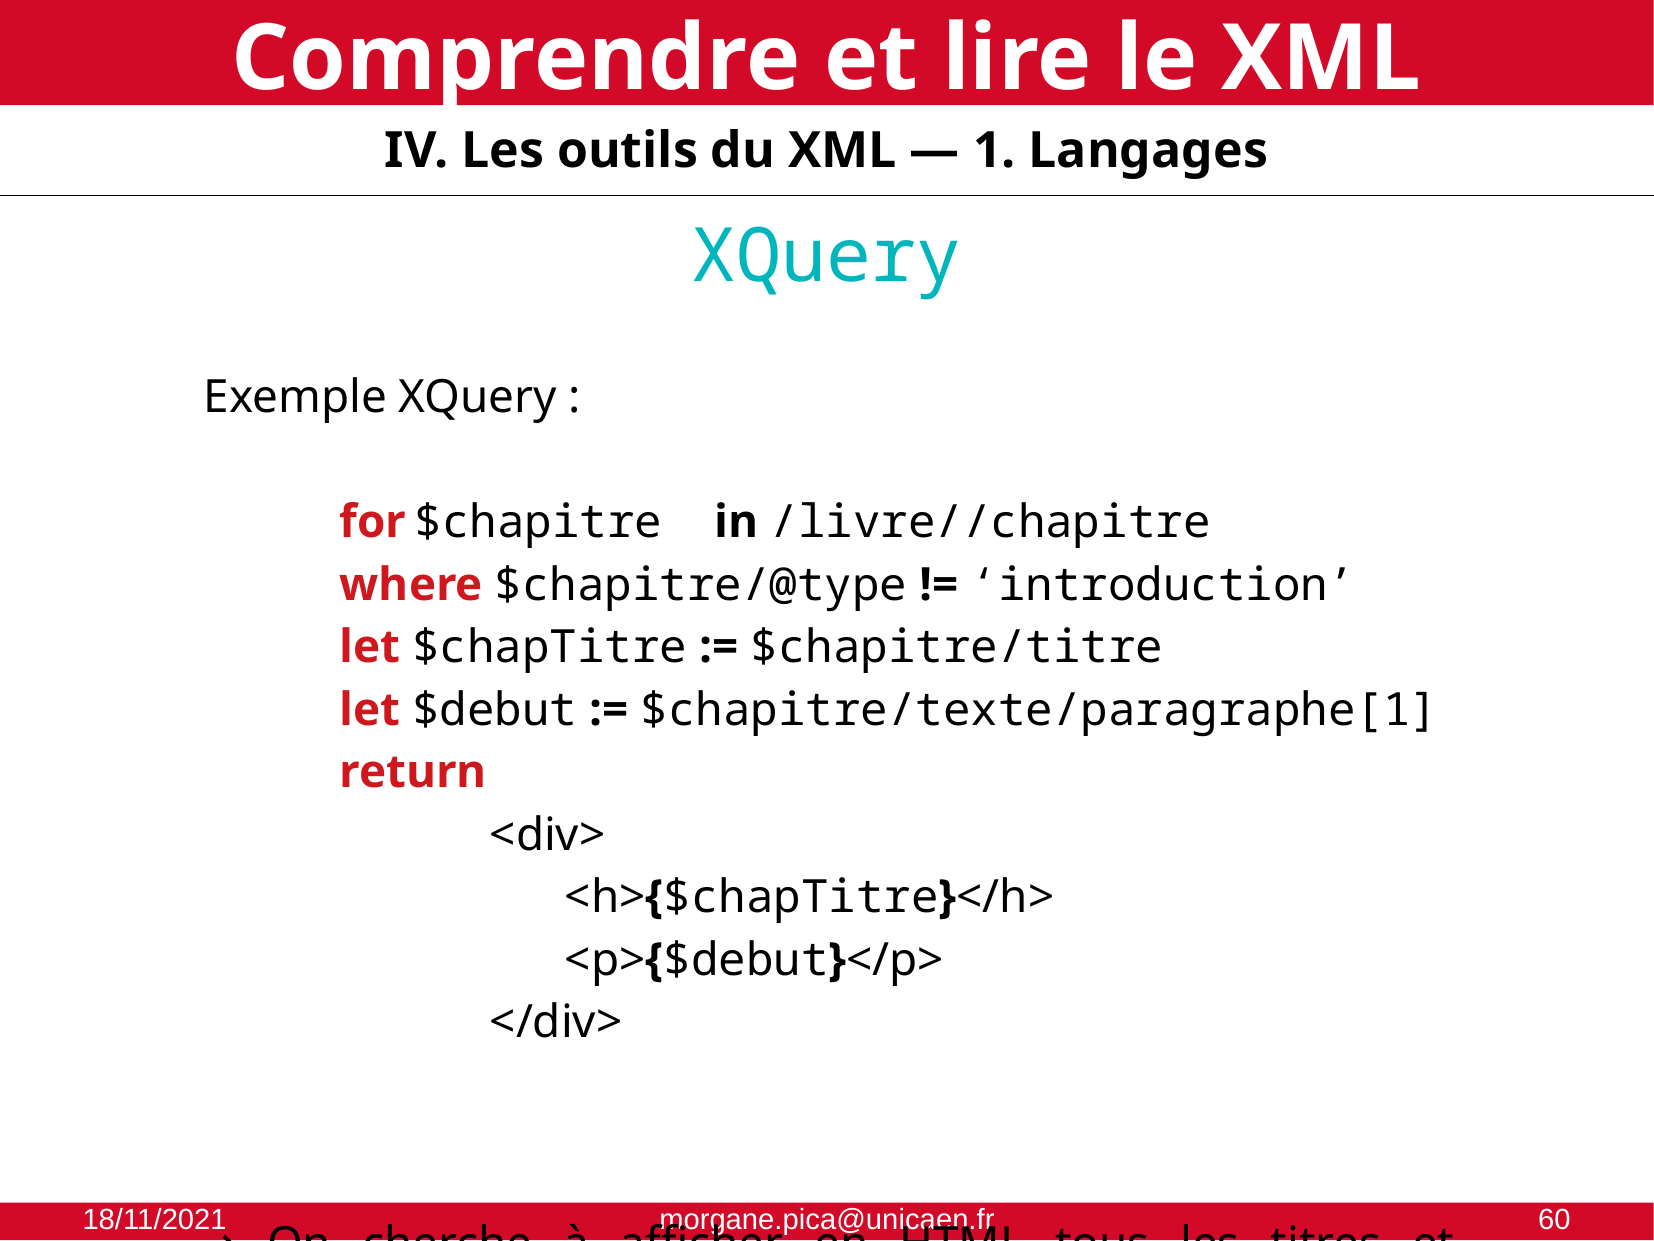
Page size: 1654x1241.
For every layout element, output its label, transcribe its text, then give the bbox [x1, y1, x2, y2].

title Comprendre et lire le XML [0, 0, 1654, 106]
text_box XQuery [161, 196, 1493, 284]
title IV. Les outils du XML — 1. Langages [0, 106, 1654, 191]
text_box Exemple XQuery : for $chapitre in /livre//chapitre where $chapitre/@type != ‘introduction’ let $chapTitre := $chapitre/titre let $debut := $chapitre/texte/paragraphe[1] return <div> <h>{$chapTitre}</h> <p>{$debut}</p> </div> → On cherche à afficher en HTML tous les titres et premiers paragraphes des introductions d’un livre. [183, 356, 1471, 1172]
